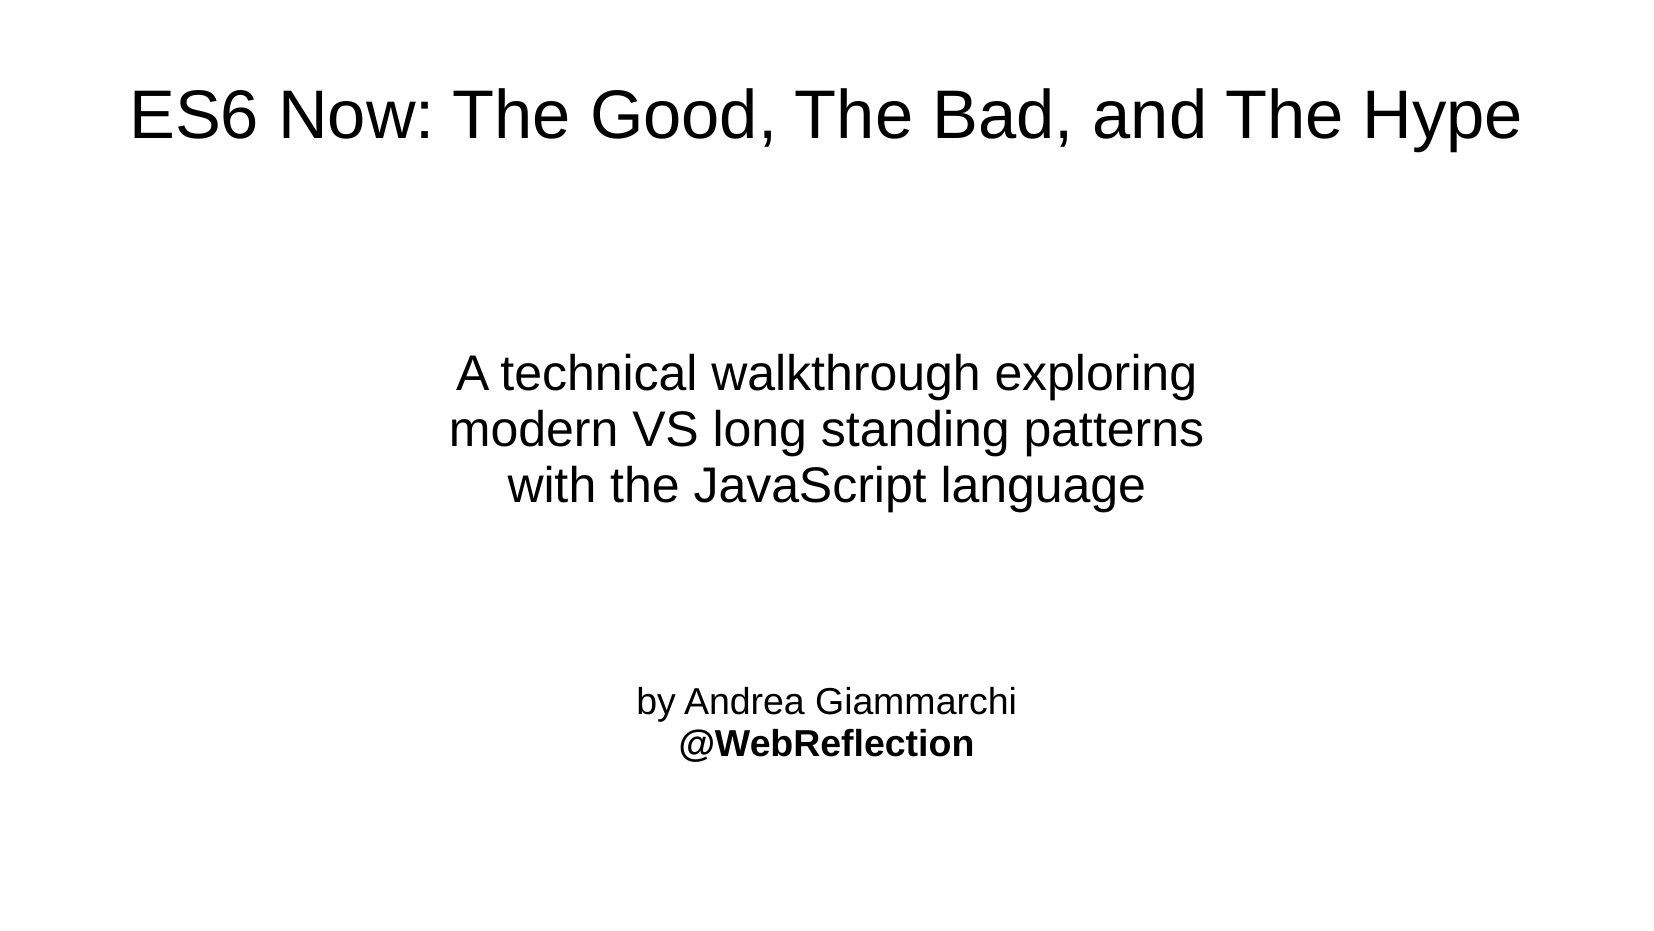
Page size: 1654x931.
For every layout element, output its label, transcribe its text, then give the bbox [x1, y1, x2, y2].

subtitle A technical walkthrough exploring modern VS long standing patterns with the JavaScript language by Andrea Giammarchi @WebReflection [82, 229, 1571, 769]
title ES6 Now: The Good, The Bad, and The Hype [82, 37, 1571, 193]
